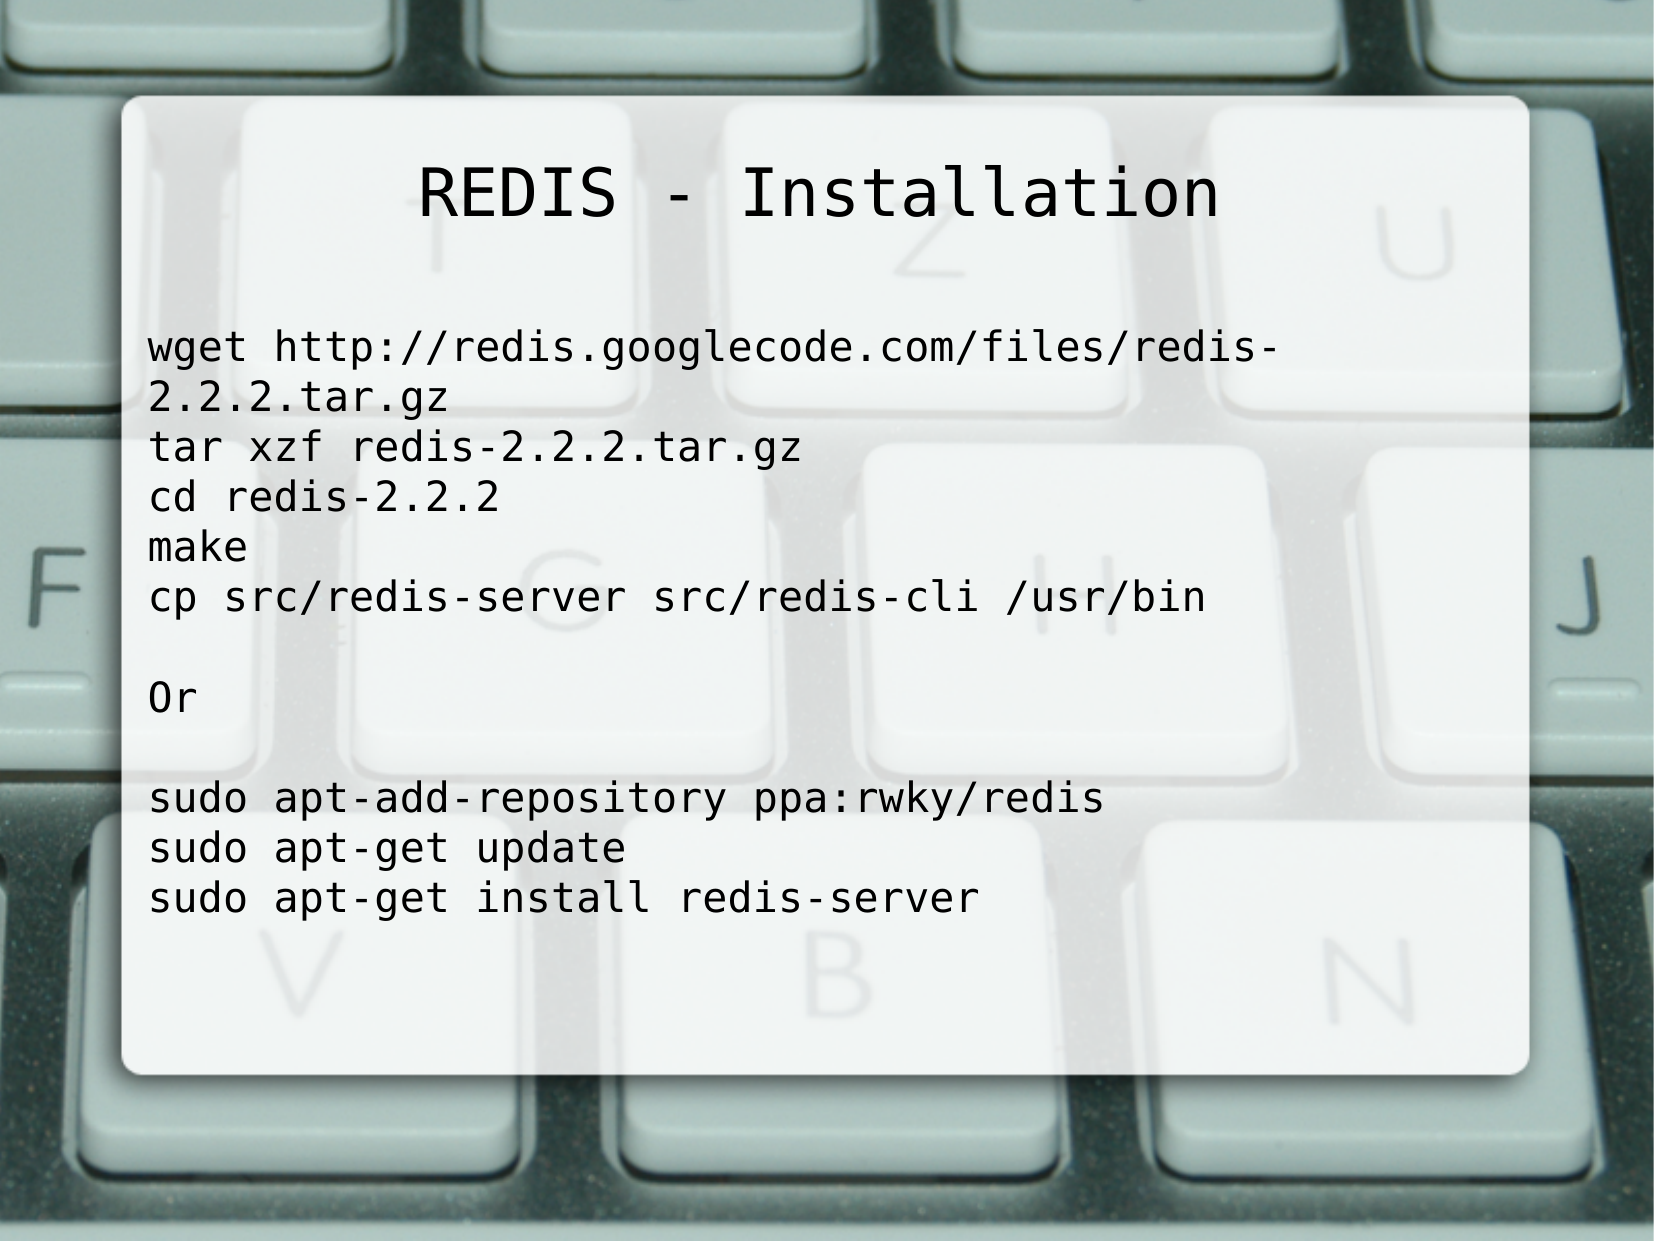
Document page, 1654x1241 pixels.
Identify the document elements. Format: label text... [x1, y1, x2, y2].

list wget http://redis.googlecode.com/files/redis-2.2.2.tar.gz tar xzf redis-2.2.2.tar.gz cd redis-2.2.2 make cp src/redis-server src/redis-cli /usr/bin Or sudo apt-add-repository ppa:rwky/redis sudo apt-get update sudo apt-get install redis-server [147, 315, 1506, 1066]
picture [0, 0, 1654, 1241]
title REDIS - Installation [135, 117, 1506, 271]
